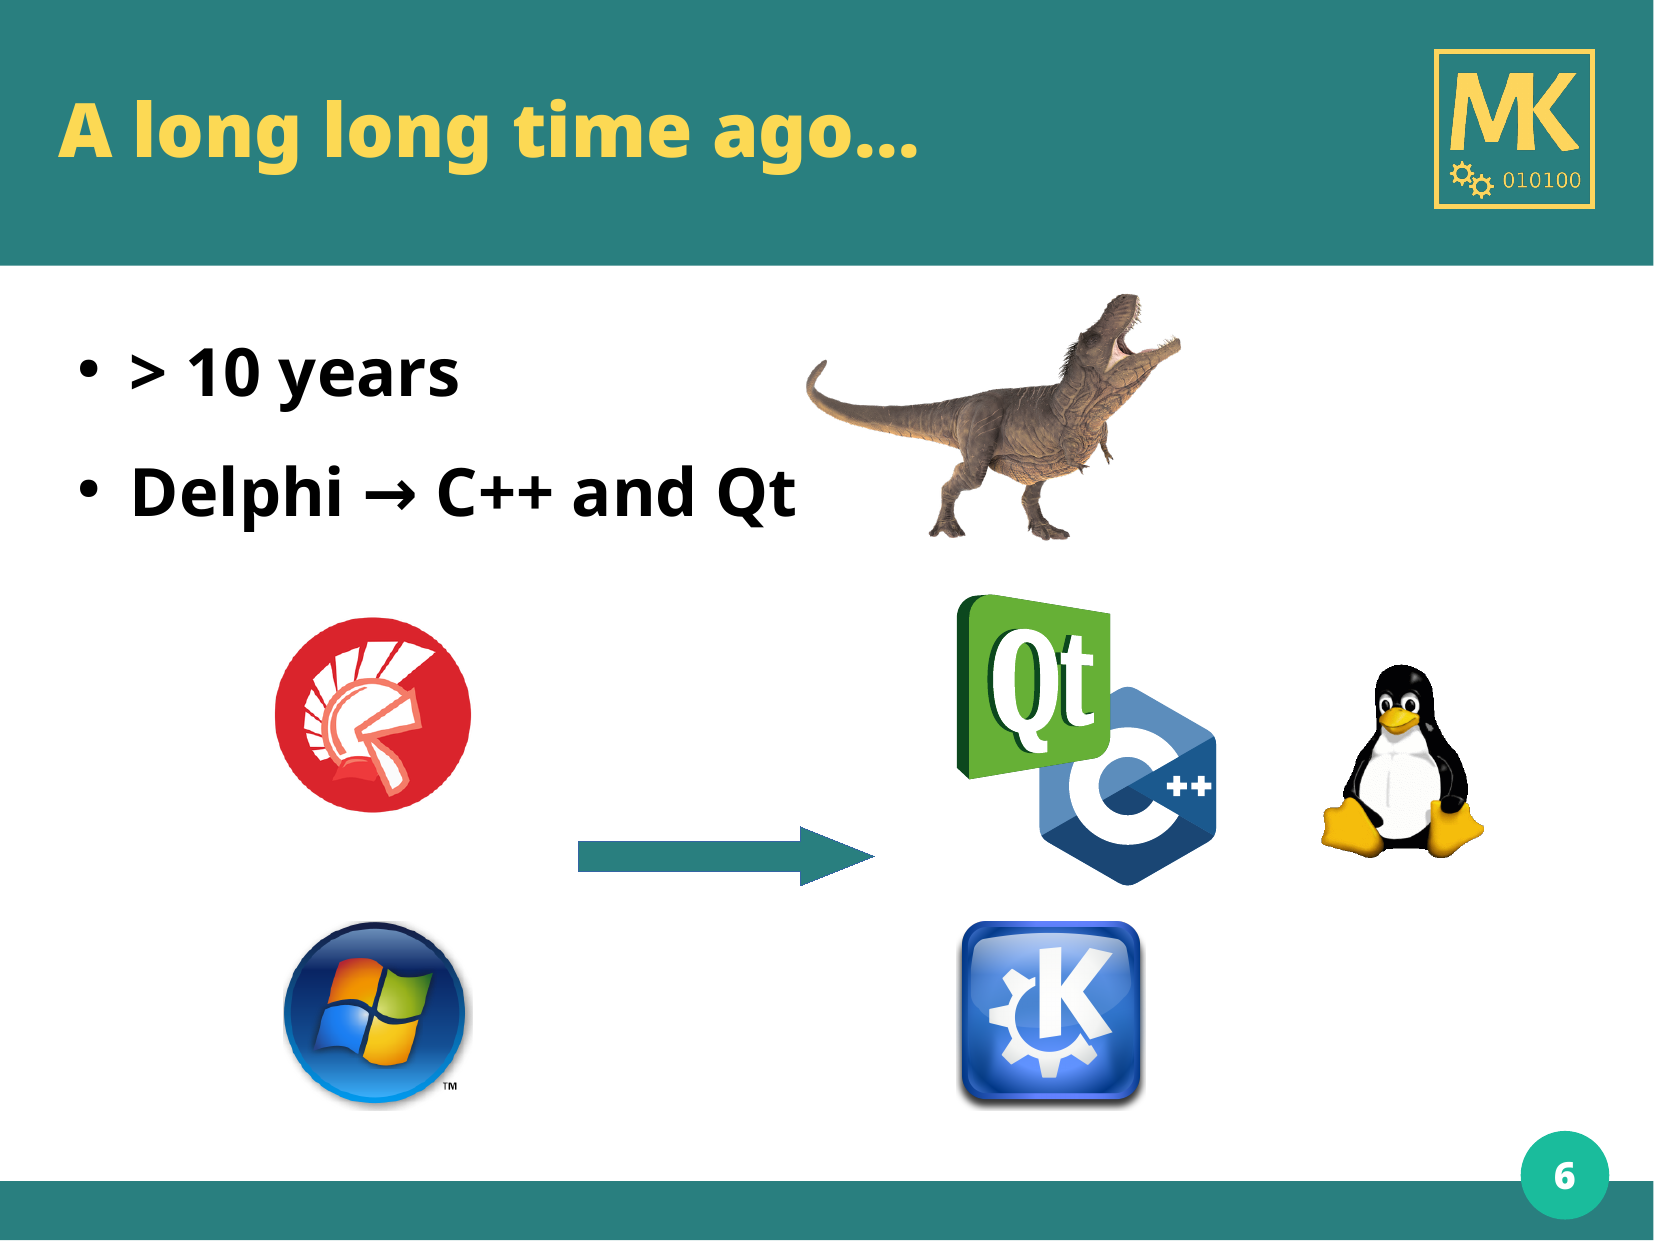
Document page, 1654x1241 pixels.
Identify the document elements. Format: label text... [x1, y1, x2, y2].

list > 10 years Delphi → C++ and Qt [59, 324, 1595, 1152]
text_box [578, 826, 875, 886]
picture [271, 614, 473, 815]
picture [956, 921, 1146, 1111]
picture [797, 236, 1217, 886]
picture [283, 921, 473, 1111]
picture [1316, 659, 1489, 863]
title A long long time ago... [59, 49, 1595, 207]
